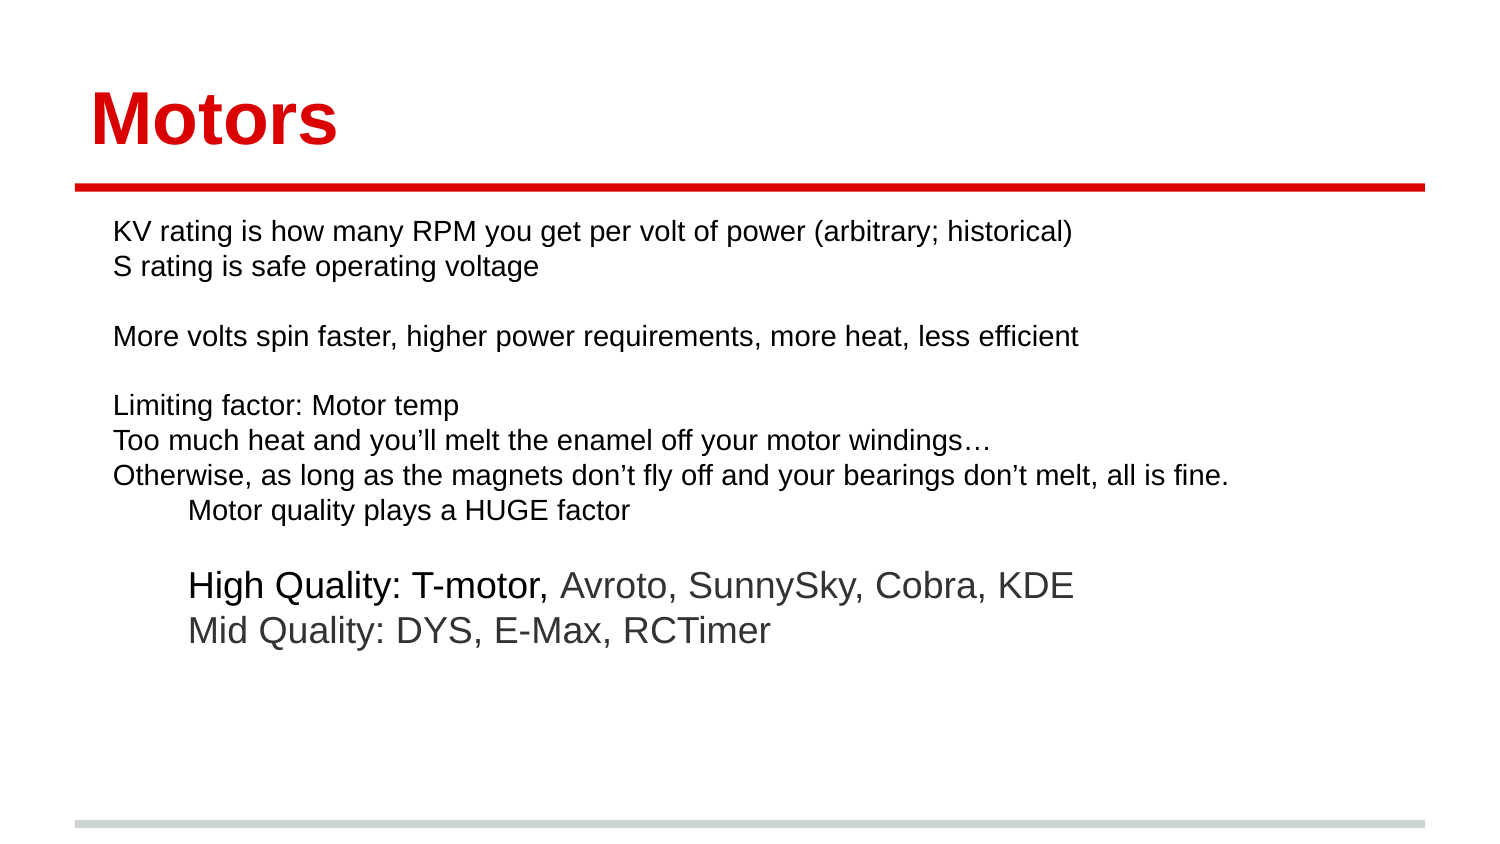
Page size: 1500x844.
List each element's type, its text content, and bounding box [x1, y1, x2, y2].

title Motors [75, 33, 1425, 175]
list KV rating is how many RPM you get per volt of power (arbitrary; historical) S rating is safe operating voltage More volts spin faster, higher power requirements, more heat, less efficient Limiting factor: Motor temp Too much heat and you’ll melt the enamel off your motor windings… Otherwise, as long as the magnets don’t fly off and your bearings don’t melt, all is fine. Motor quality plays a HUGE factor High Quality: T-motor, Avroto, SunnySky, Cobra, KDE Mid Quality: DYS, E-Max, RCTimer [75, 196, 1425, 808]
